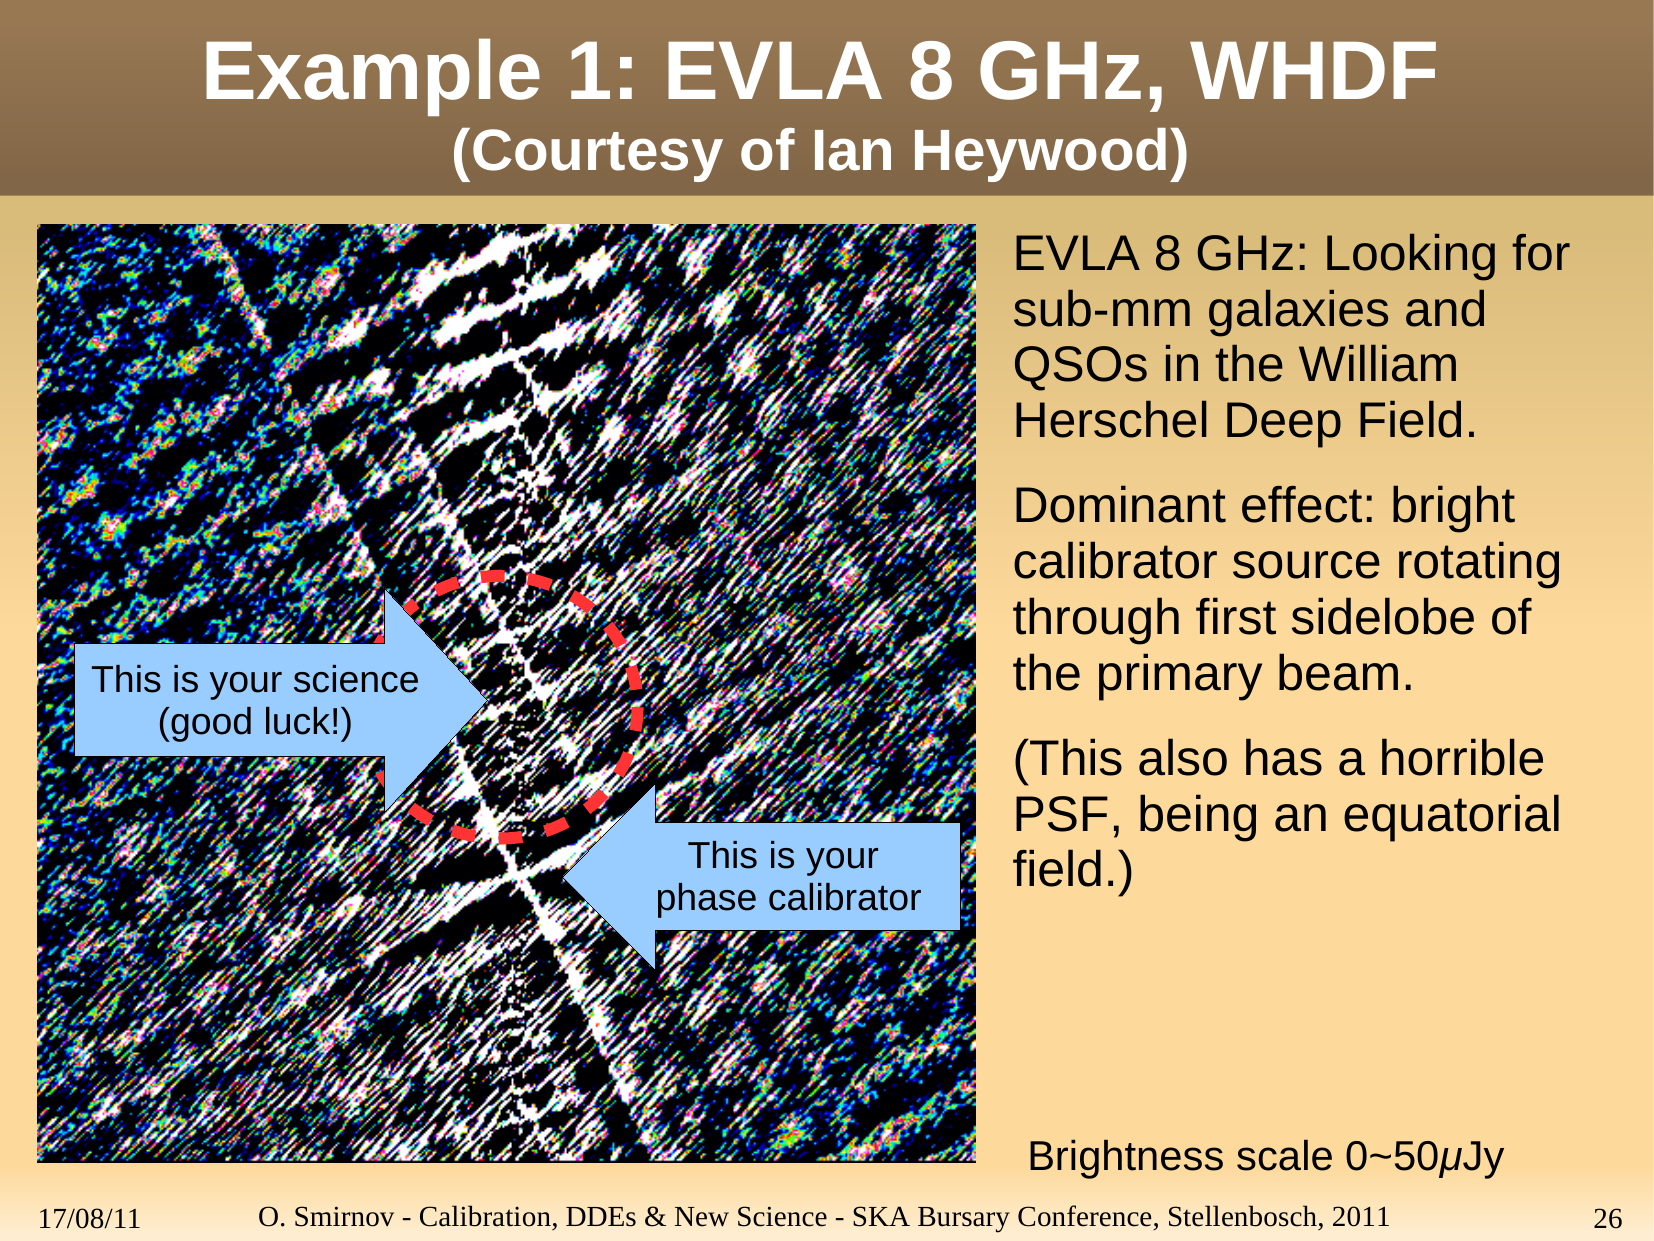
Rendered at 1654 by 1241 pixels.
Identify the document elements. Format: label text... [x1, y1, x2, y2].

picture [0, 0, 1654, 1241]
title Example 1: EVLA 8 GHz, WHDF (Courtesy of Ian Heywood) [76, 7, 1565, 200]
text_box This is your phase calibrator [562, 782, 961, 971]
list EVLA 8 GHz: Looking for sub-mm galaxies and QSOs in the William Herschel Deep Field. Dominant effect: bright calibrator source rotating through first sidelobe of the primary beam. (This also has a horrible PSF, being an equatorial field.) [1012, 225, 1601, 1104]
text_box This is your science (good luck!) [74, 587, 488, 813]
text_box Brightness scale 0~50μJy [1012, 1125, 1654, 1187]
